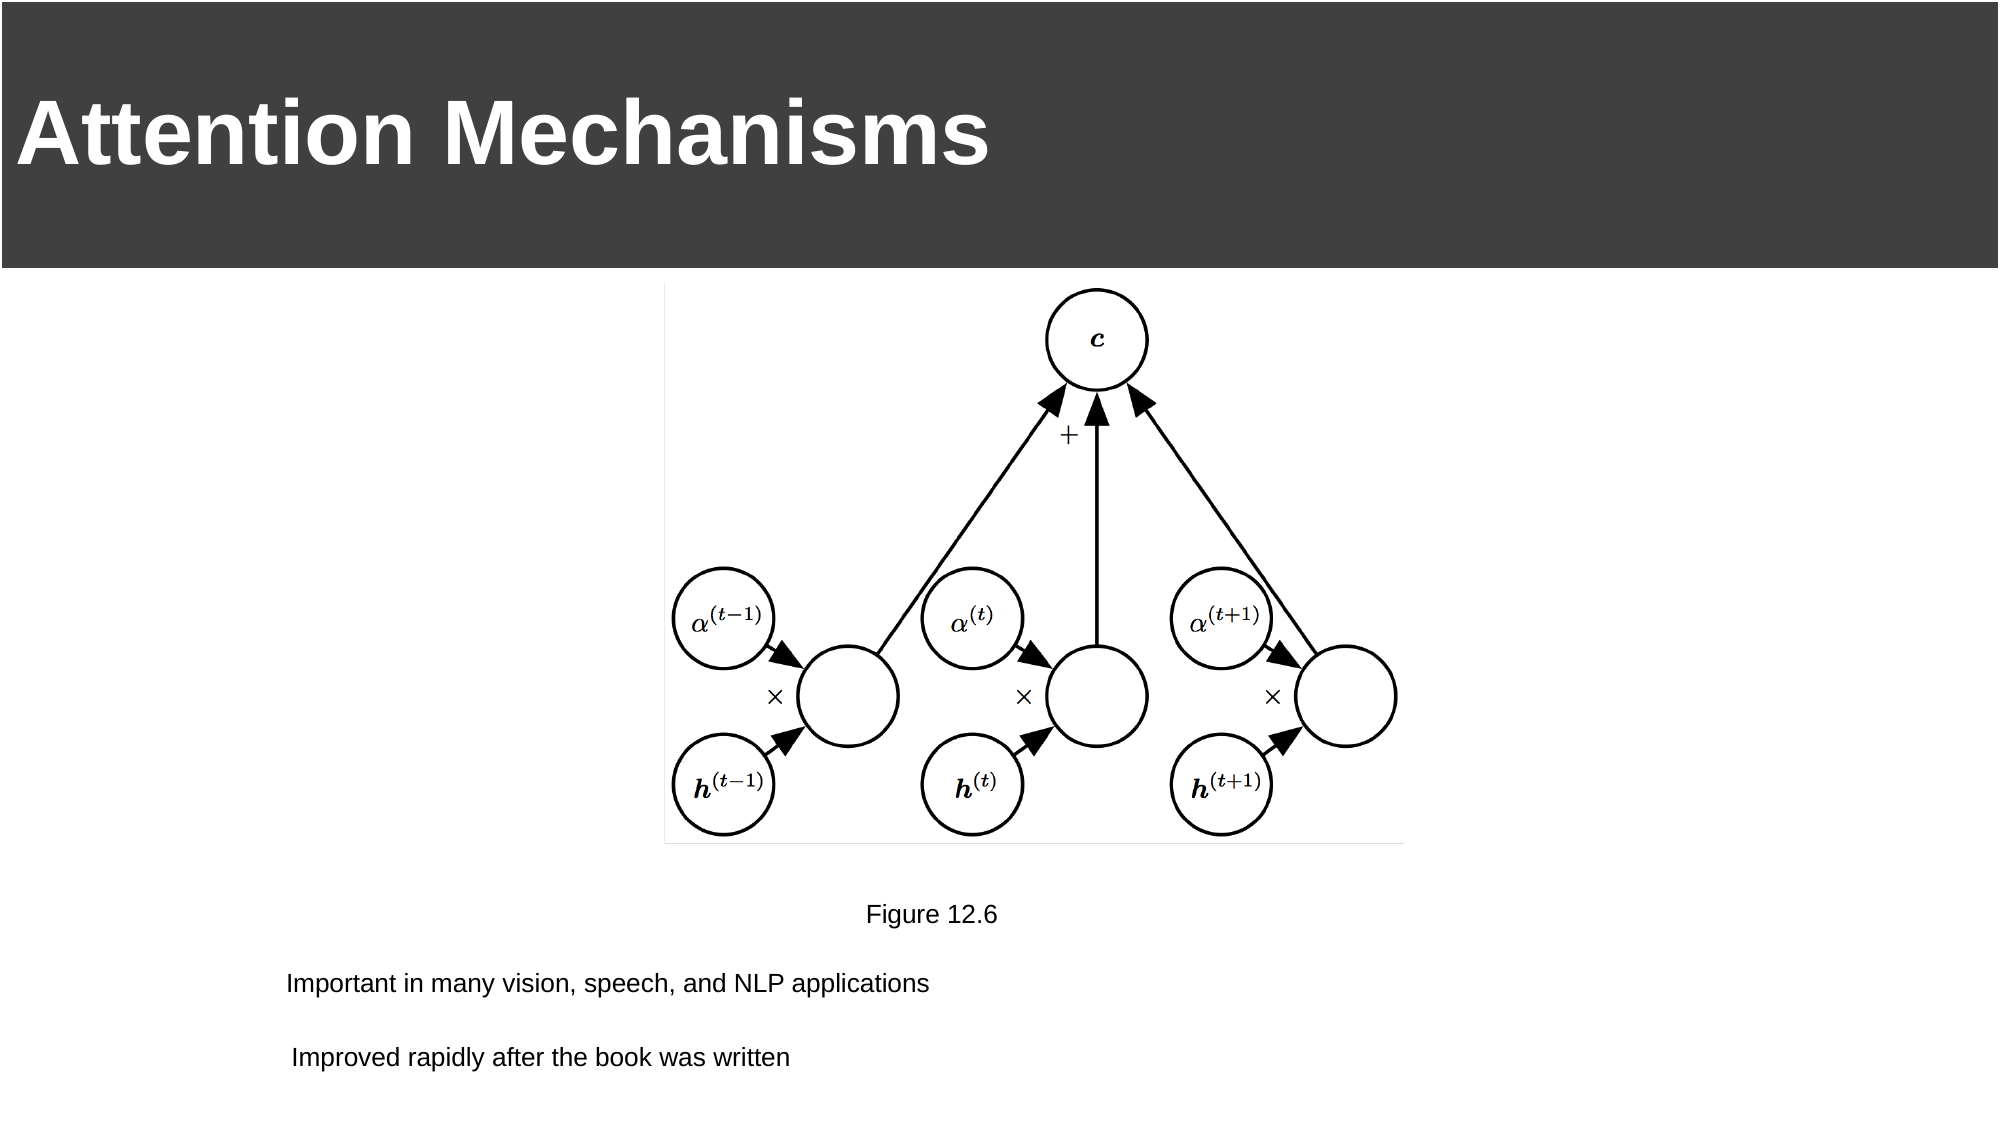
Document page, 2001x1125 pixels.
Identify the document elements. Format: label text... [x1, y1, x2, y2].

title Attention Mechanisms [0, 0, 2000, 271]
text_box Figure 12.6 [860, 891, 992, 936]
text_box Important in many vision, speech, and NLP applications [280, 960, 888, 1005]
text_box Improved rapidly after the book was written [285, 1033, 774, 1078]
picture [647, 276, 1411, 857]
